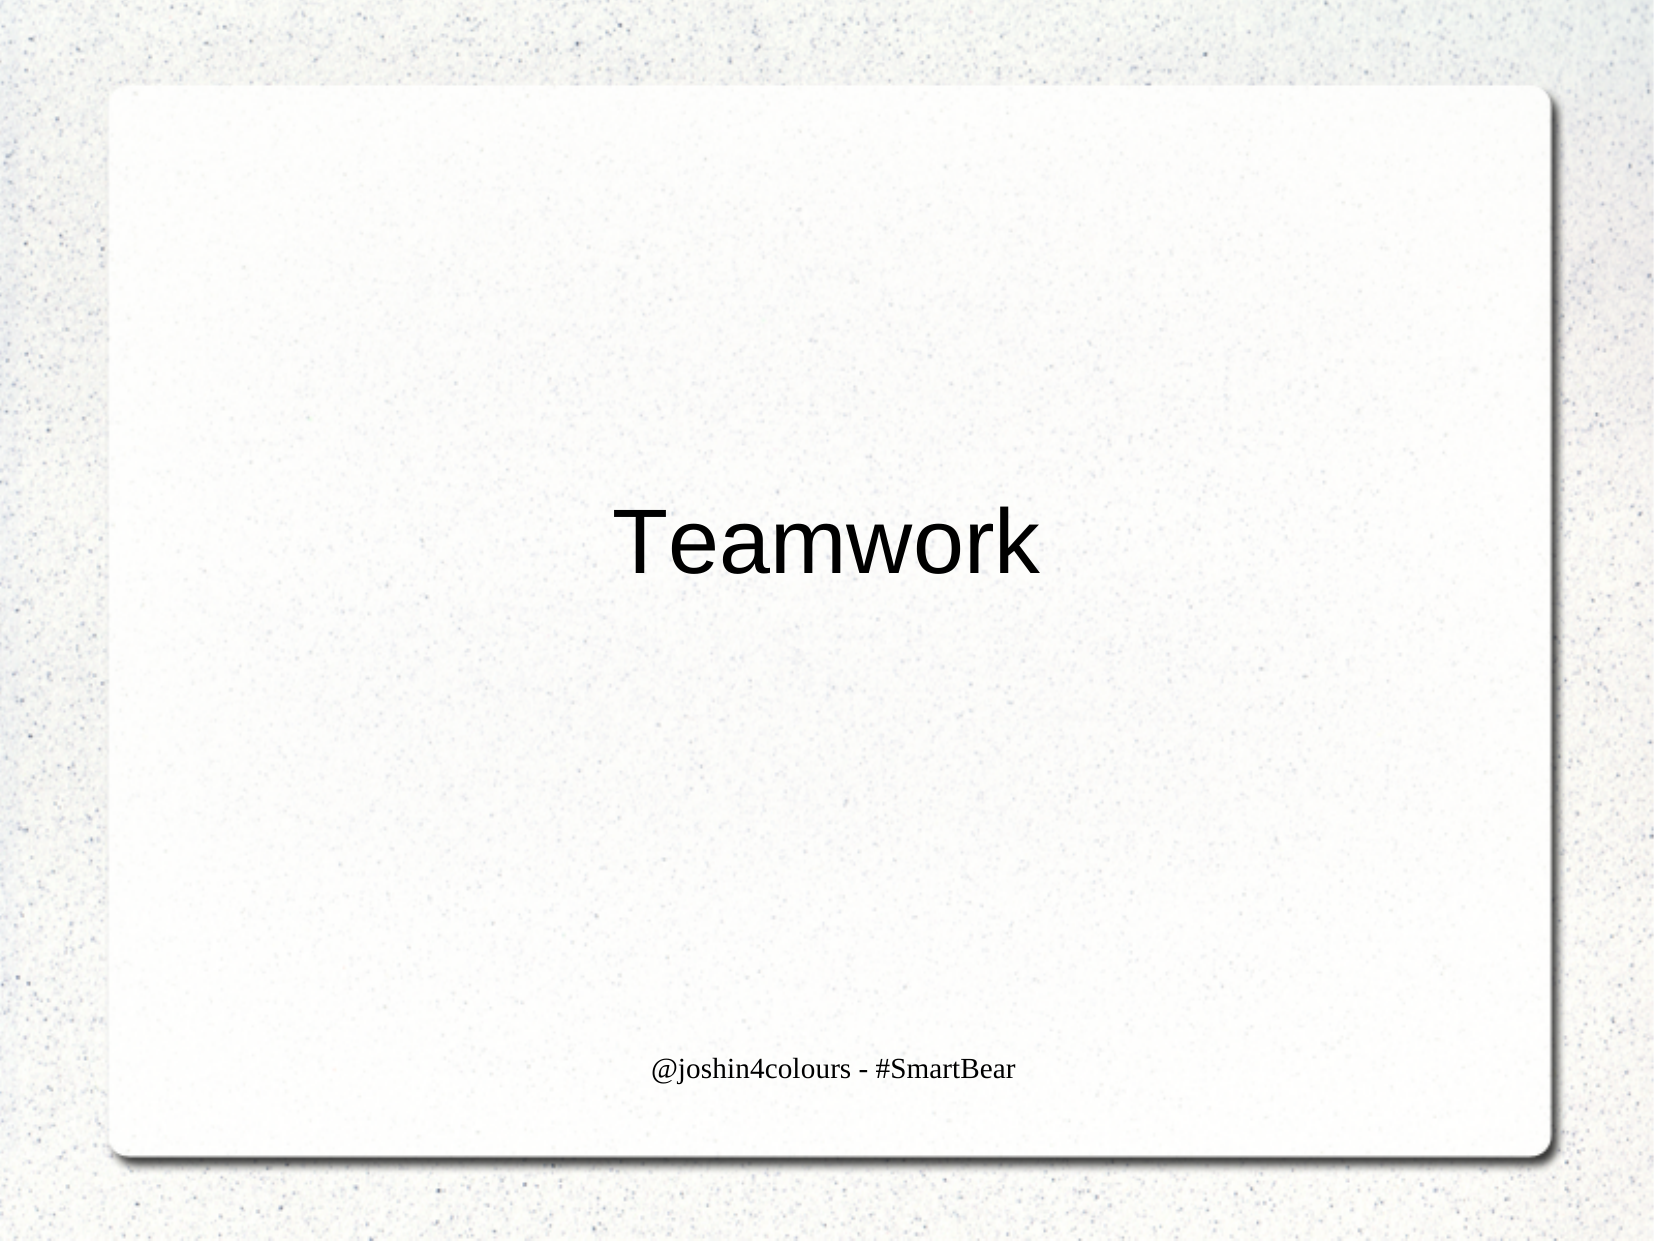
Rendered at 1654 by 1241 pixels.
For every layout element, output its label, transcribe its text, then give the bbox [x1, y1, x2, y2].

picture [0, 0, 1654, 1241]
subtitle Teamwork [118, 96, 1536, 987]
